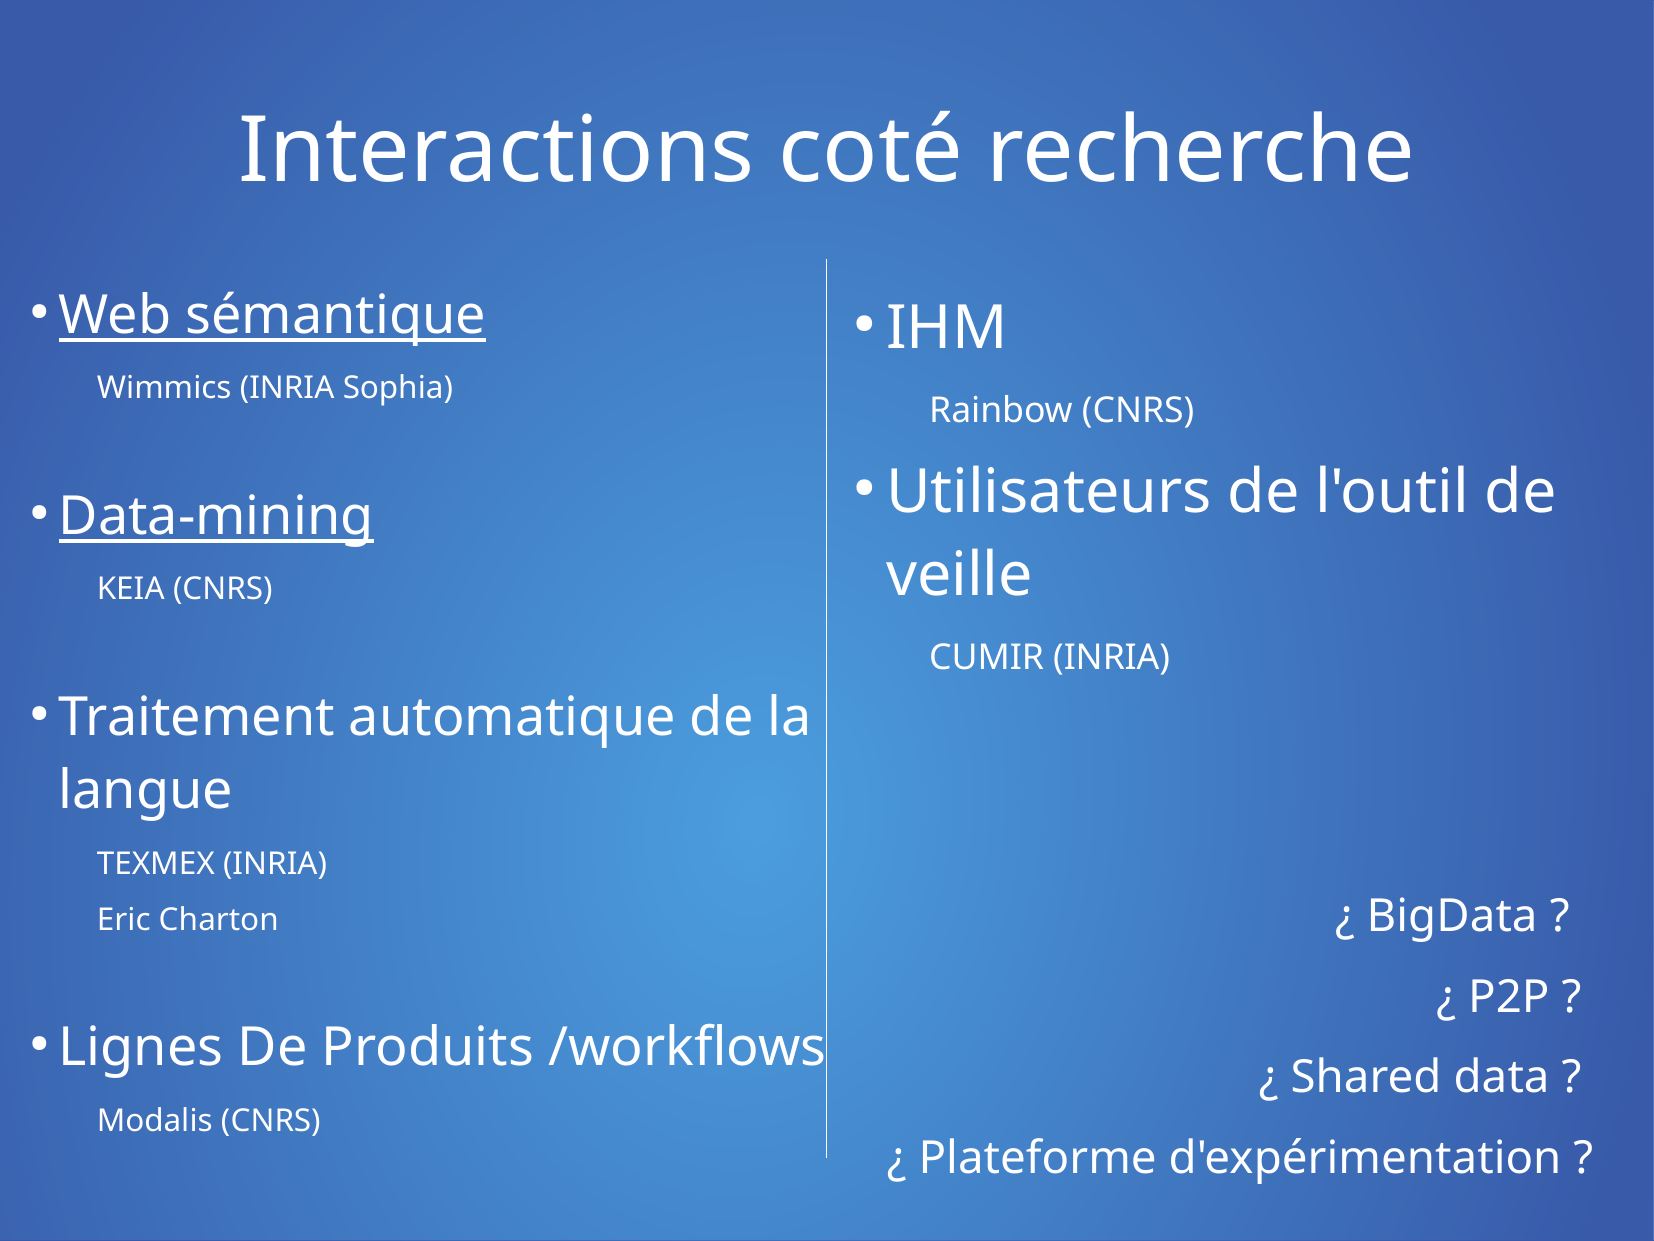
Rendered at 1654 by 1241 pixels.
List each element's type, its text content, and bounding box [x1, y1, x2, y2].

picture [0, 0, 1654, 1241]
list Web sémantique Wimmics (INRIA Sophia) Data-mining KEIA (CNRS) Traitement automatique de la langue TEXMEX (INRIA) Eric Charton Lignes De Produits /workflows Modalis (CNRS) [20, 275, 827, 1205]
list IHM Rainbow (CNRS) Utilisateurs de l'outil de veille CUMIR (INRIA) ¿ BigData ? ¿ P2P ? ¿ Shared data ? ¿ Plateforme d'expérimentation ? [842, 283, 1642, 1213]
title Interactions coté recherche [47, 50, 1607, 243]
